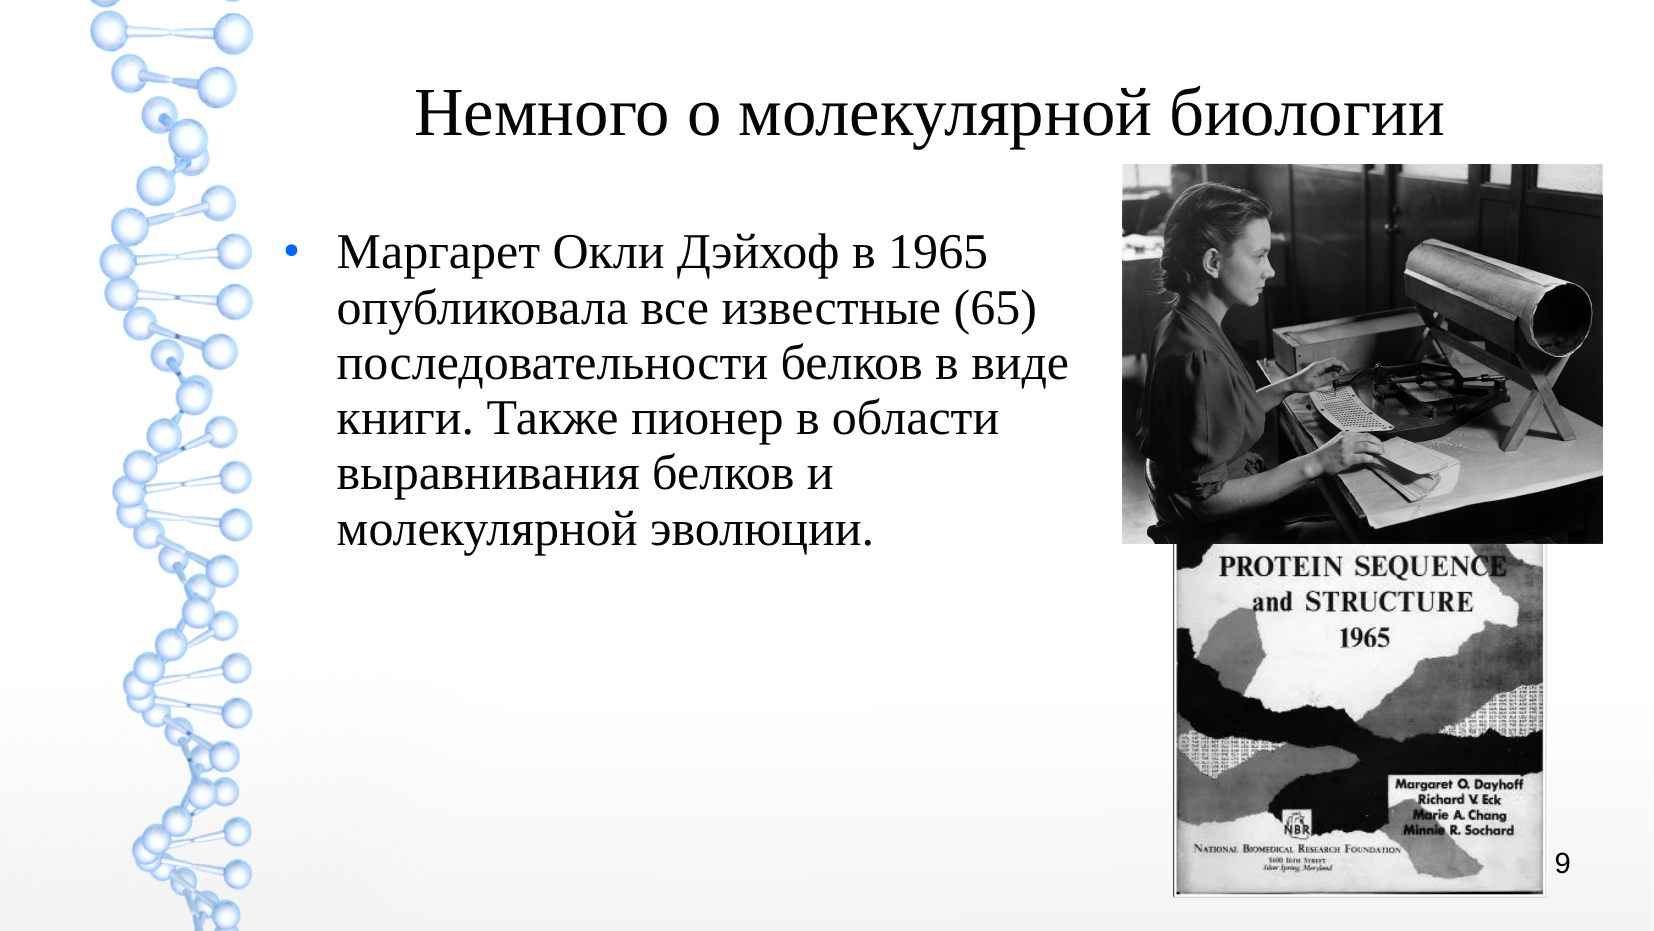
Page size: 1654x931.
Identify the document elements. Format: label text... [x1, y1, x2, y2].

picture [0, 0, 1654, 931]
list Маргарет Окли Дэйхоф в 1965 опубликовала все известные (65) последовательности белков в виде книги. Также пионер в области выравнивания белков и молекулярной эволюции. [265, 224, 1123, 764]
title Немного о молекулярной биологии [265, 35, 1595, 189]
